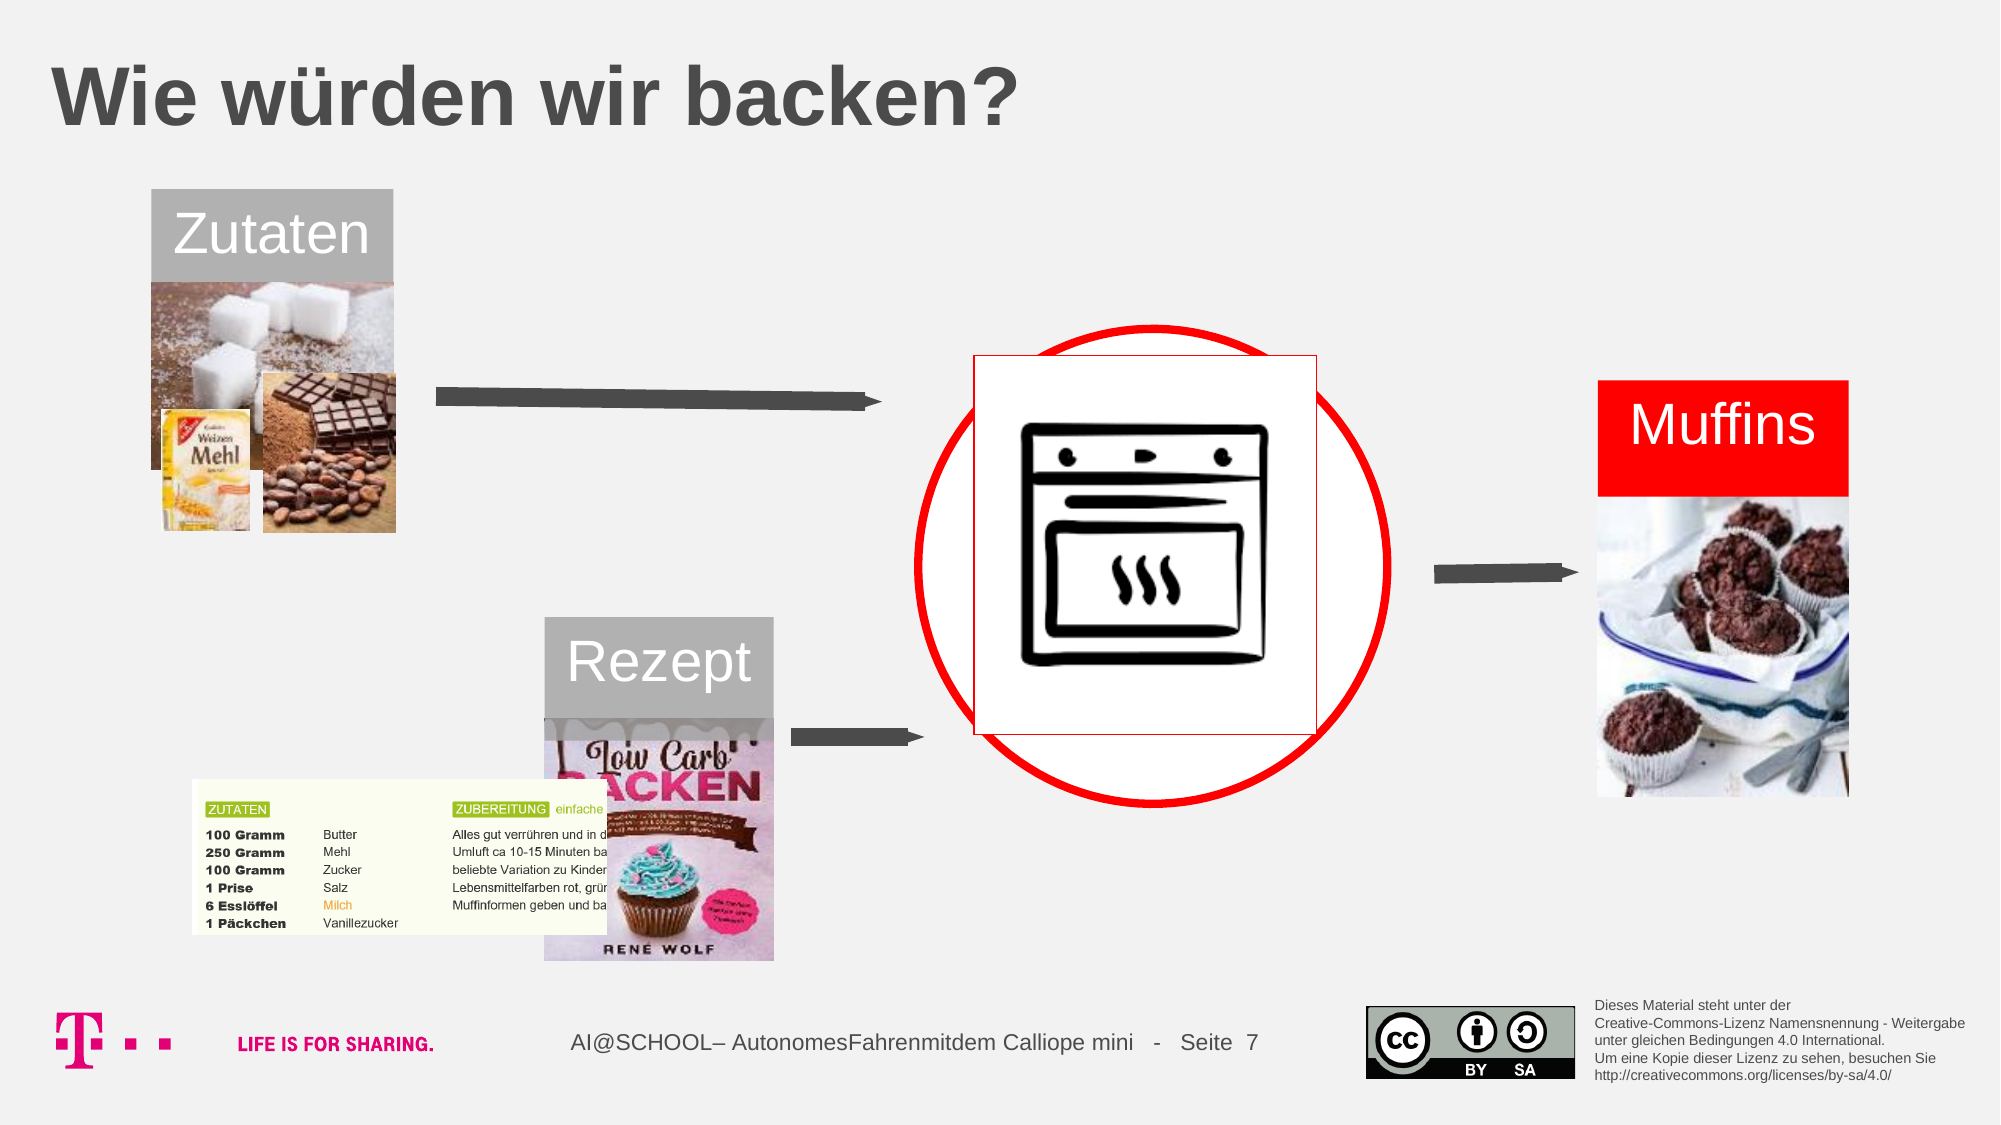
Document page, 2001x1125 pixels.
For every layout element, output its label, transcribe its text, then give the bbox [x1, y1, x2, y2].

picture [192, 741, 774, 961]
text_box Rezept [544, 617, 774, 741]
picture [974, 356, 1316, 734]
text_box Muffins [1597, 380, 1849, 497]
text_box Zutaten [151, 189, 394, 283]
picture [1597, 497, 1849, 797]
text_box Wie würden wir backen? [36, 45, 1964, 318]
text_box [918, 413, 973, 719]
picture [151, 283, 396, 533]
text_box [1045, 328, 1260, 355]
text_box [987, 396, 1388, 804]
